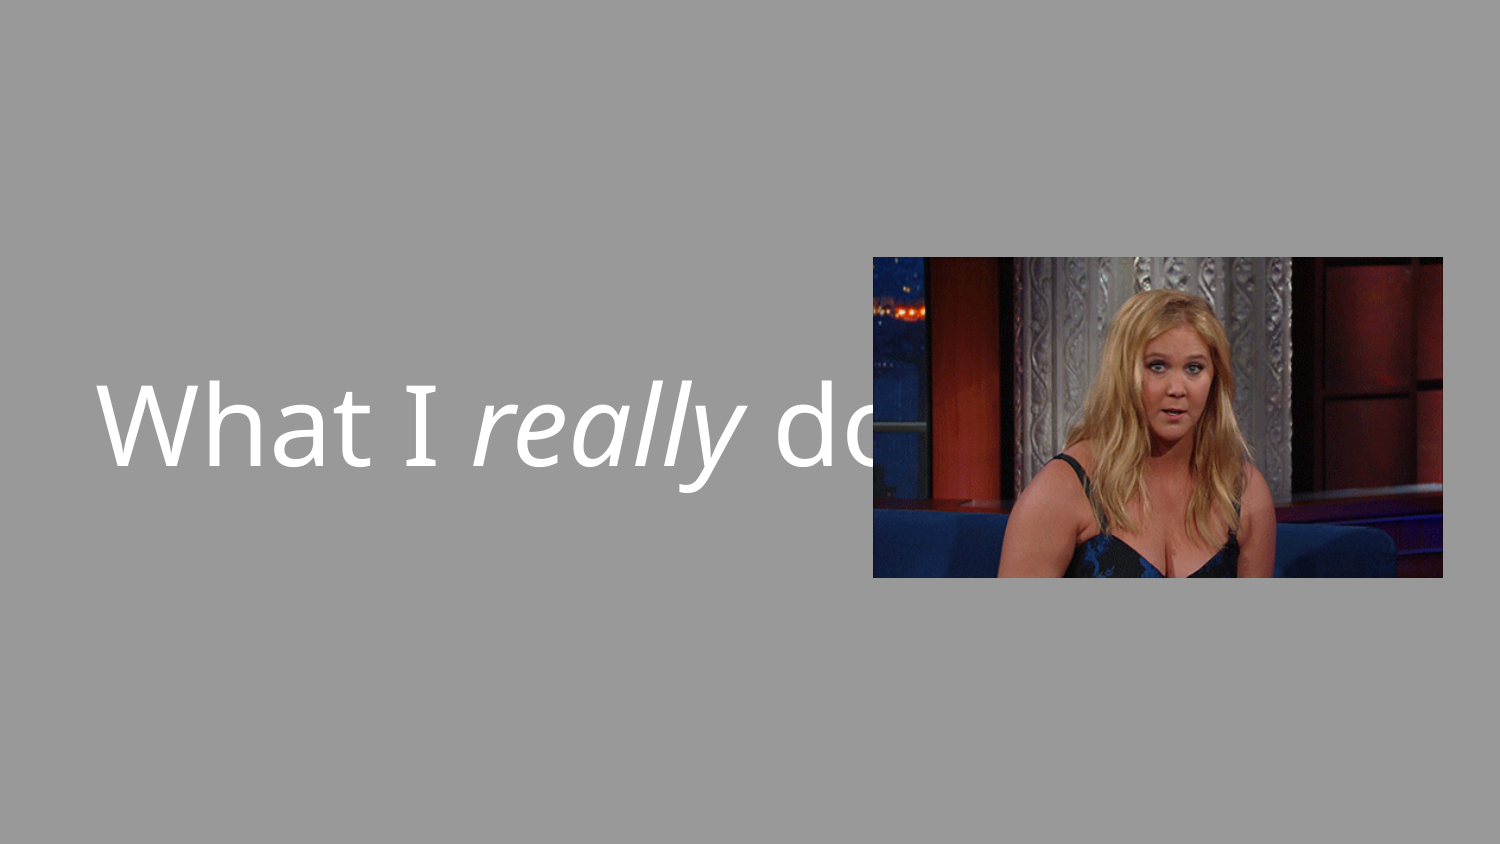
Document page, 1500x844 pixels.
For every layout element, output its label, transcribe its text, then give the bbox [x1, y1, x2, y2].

title What I really do? [80, 86, 1012, 757]
picture [873, 257, 1443, 578]
